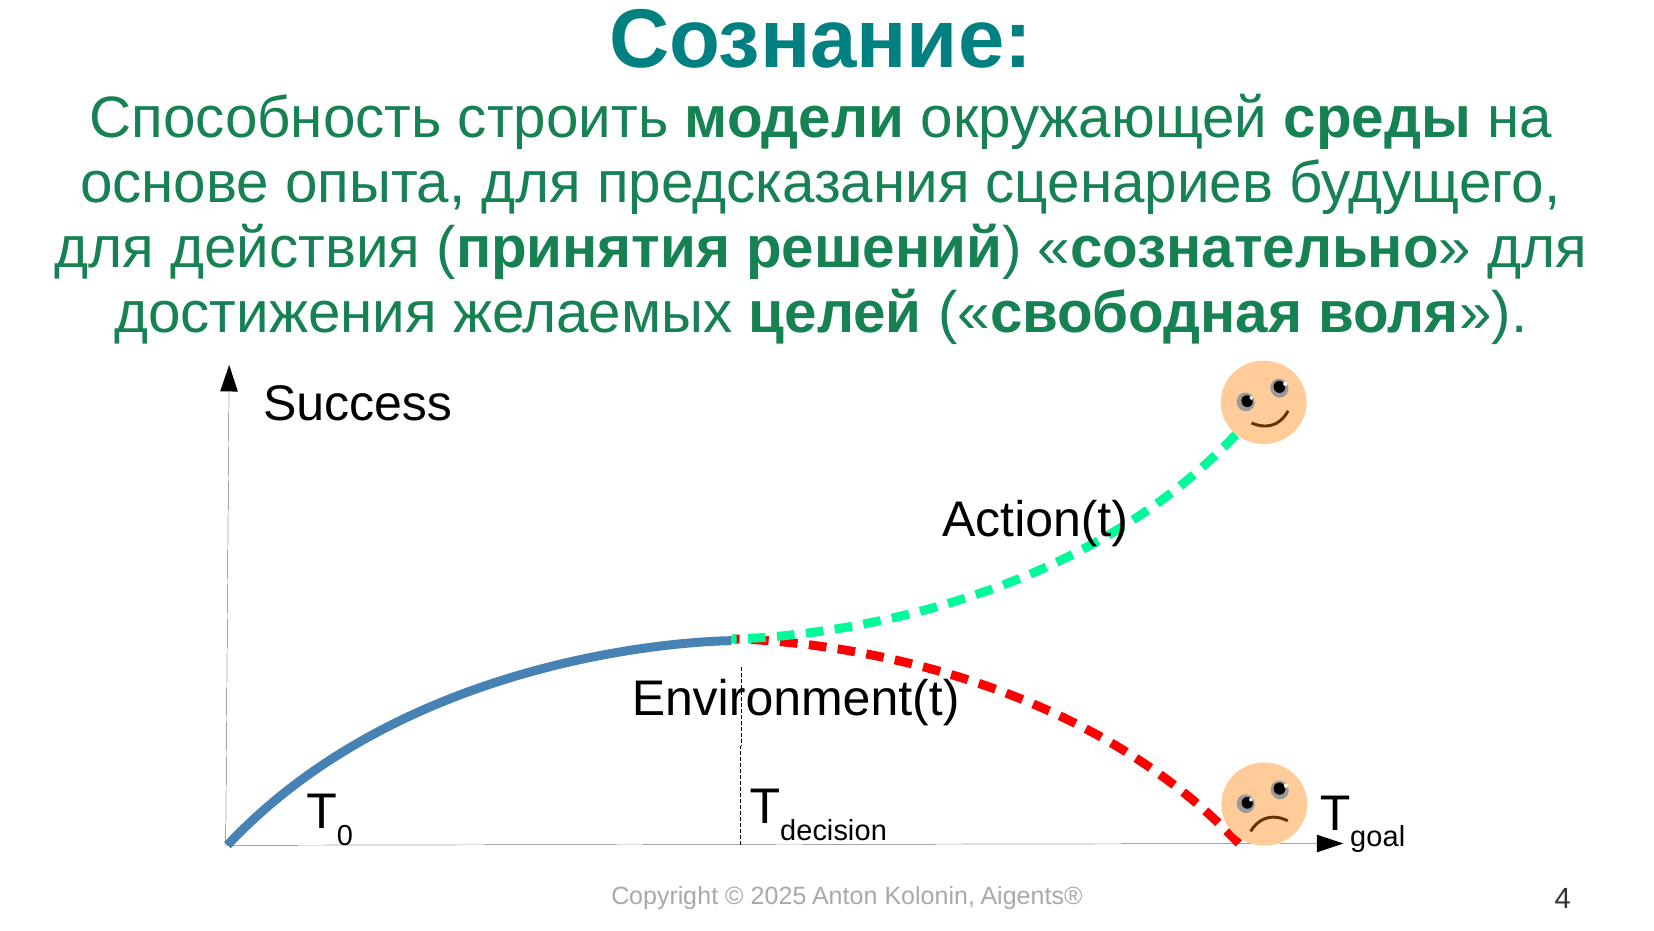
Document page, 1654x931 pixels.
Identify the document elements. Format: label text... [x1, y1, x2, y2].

text_box Action(t) [927, 483, 1144, 555]
text_box T0 [291, 775, 368, 859]
text_box Tgoal [1305, 777, 1421, 861]
text_box Environment(t) [617, 662, 975, 734]
text_box Success [248, 367, 468, 438]
text_box Tdecision [734, 771, 903, 855]
text_box [1220, 360, 1307, 444]
text_box Сознание: Способность строить модели окружающей среды на основе опыта, для предсказания сценариев будущего, для действия (принятия решений) «сознательно» для достижения желаемых целей («свободная воля»). [0, 1, 1630, 334]
text_box [1221, 762, 1308, 846]
